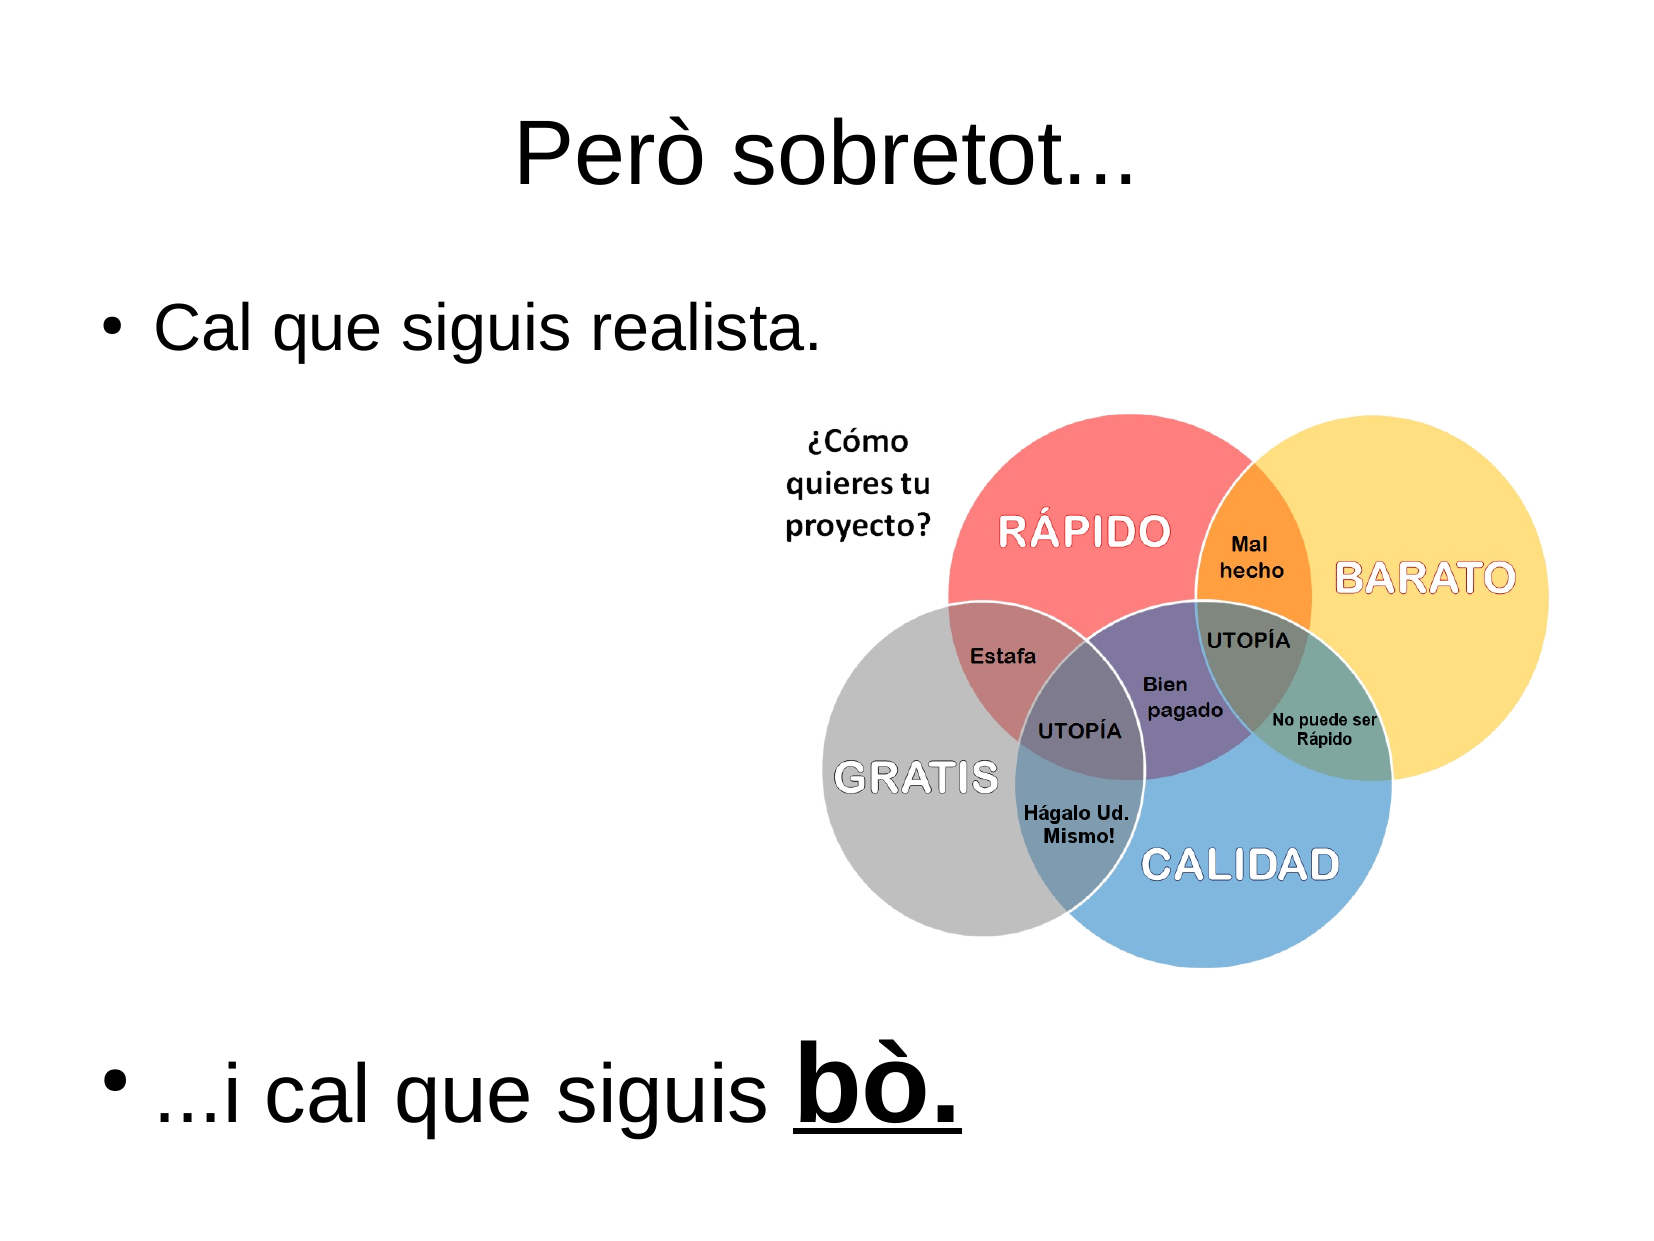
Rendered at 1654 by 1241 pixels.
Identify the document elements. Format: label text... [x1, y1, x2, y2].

title Però sobretot... [82, 49, 1571, 257]
list Cal que siguis realista. ...i cal que siguis bò. [82, 290, 1571, 1182]
picture [765, 401, 1560, 981]
